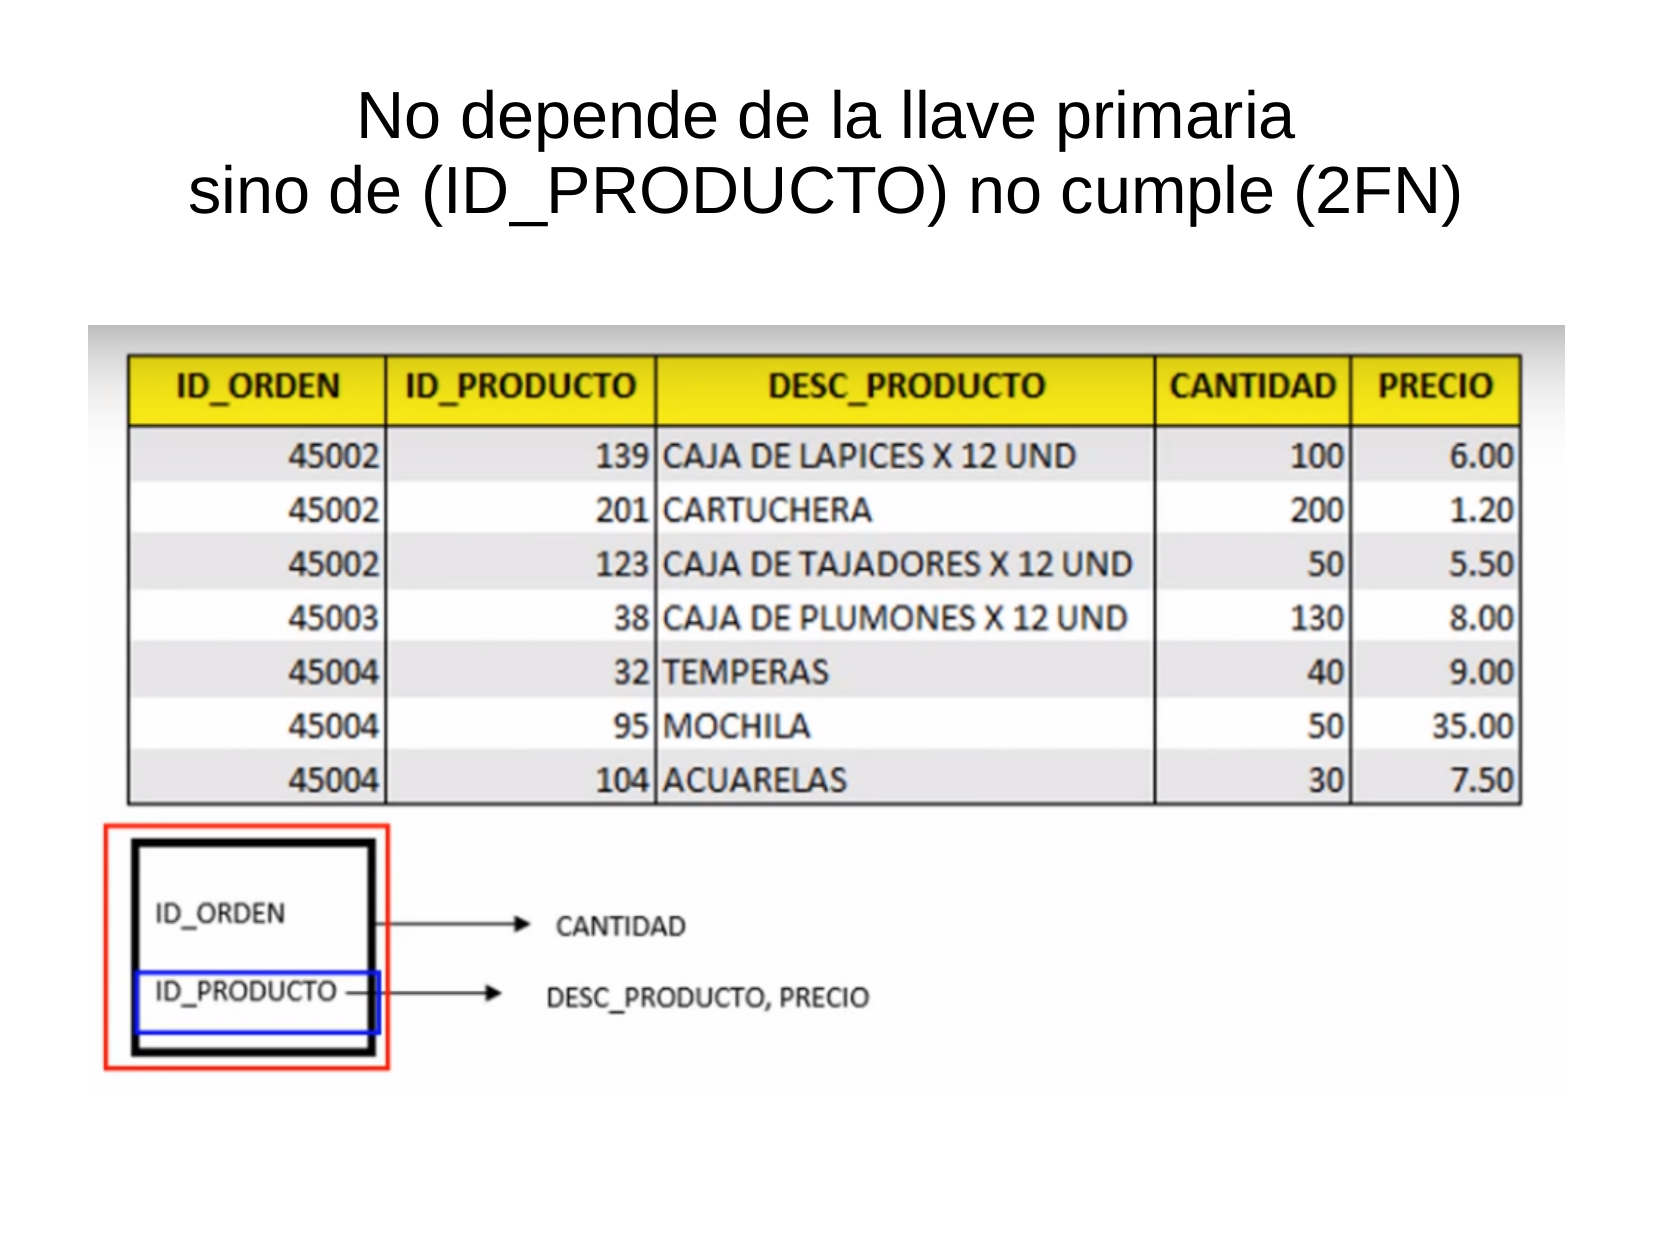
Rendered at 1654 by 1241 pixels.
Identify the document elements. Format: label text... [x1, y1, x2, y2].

picture [88, 325, 1565, 1093]
title No depende de la llave primaria sino de (ID_PRODUCTO) no cumple (2FN) [82, 49, 1571, 257]
